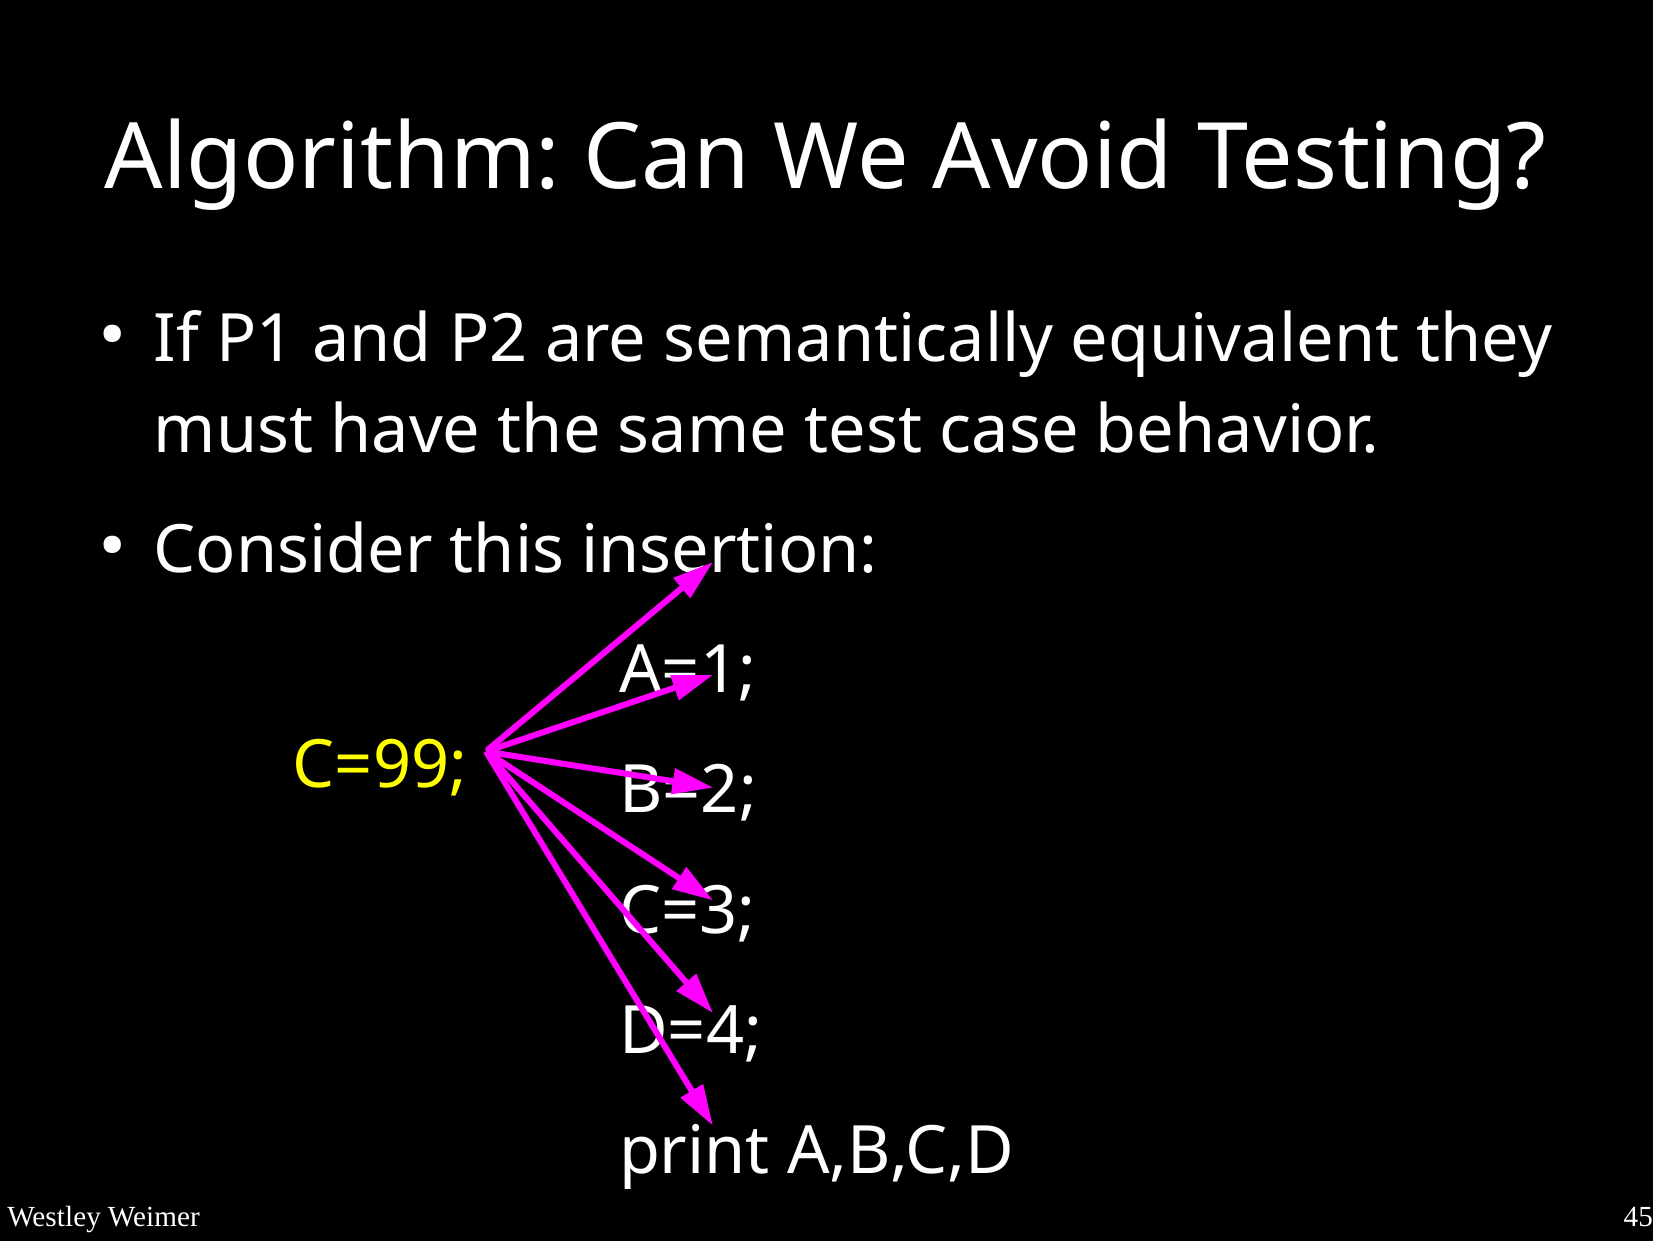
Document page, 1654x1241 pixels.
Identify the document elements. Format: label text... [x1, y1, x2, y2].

list If P1 and P2 are semantically equivalent they must have the same test case behavior. Consider this insertion: A=1; B=2; C=3; D=4; print A,B,C,D [82, 290, 1571, 1109]
title Algorithm: Can We Avoid Testing? [82, 49, 1571, 257]
text_box C=99; [277, 708, 477, 802]
